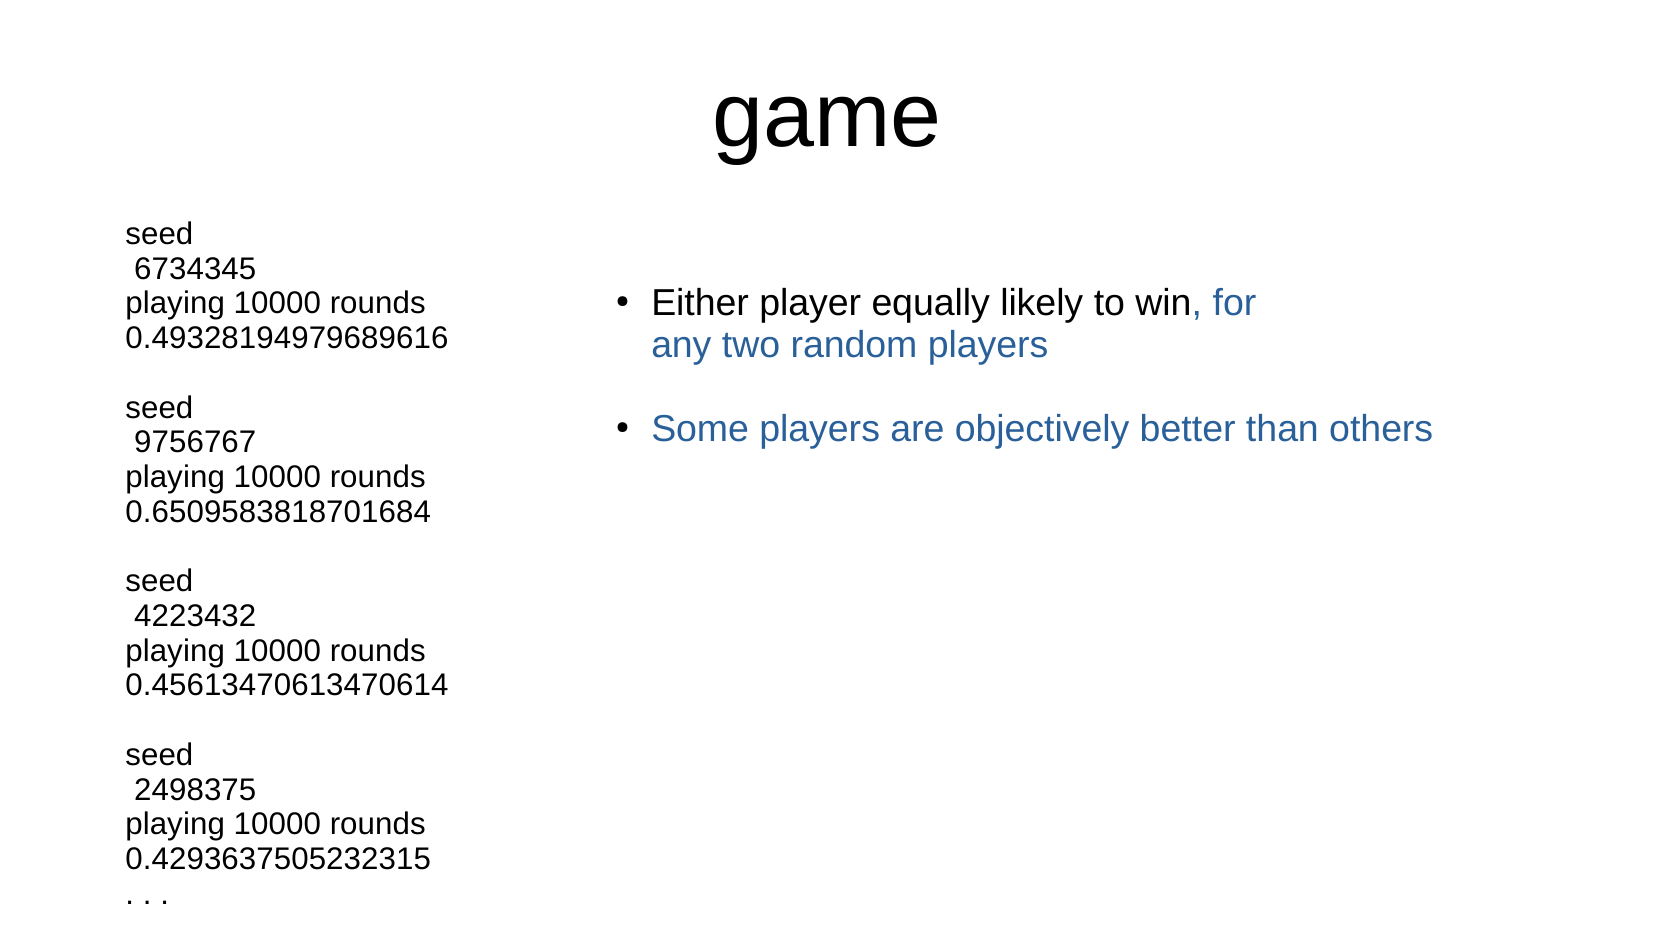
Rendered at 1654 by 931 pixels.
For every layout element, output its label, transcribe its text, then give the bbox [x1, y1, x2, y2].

title game [82, 37, 1571, 193]
text_box Either player equally likely to win, for any two random players Some players are objectively better than others [601, 274, 1449, 457]
text_box seed 6734345 playing 10000 rounds 0.49328194979689616 seed 9756767 playing 10000 rounds 0.6509583818701684 seed 4223432 playing 10000 rounds 0.45613470613470614 seed 2498375 playing 10000 rounds 0.4293637505232315 . . . [110, 208, 864, 919]
